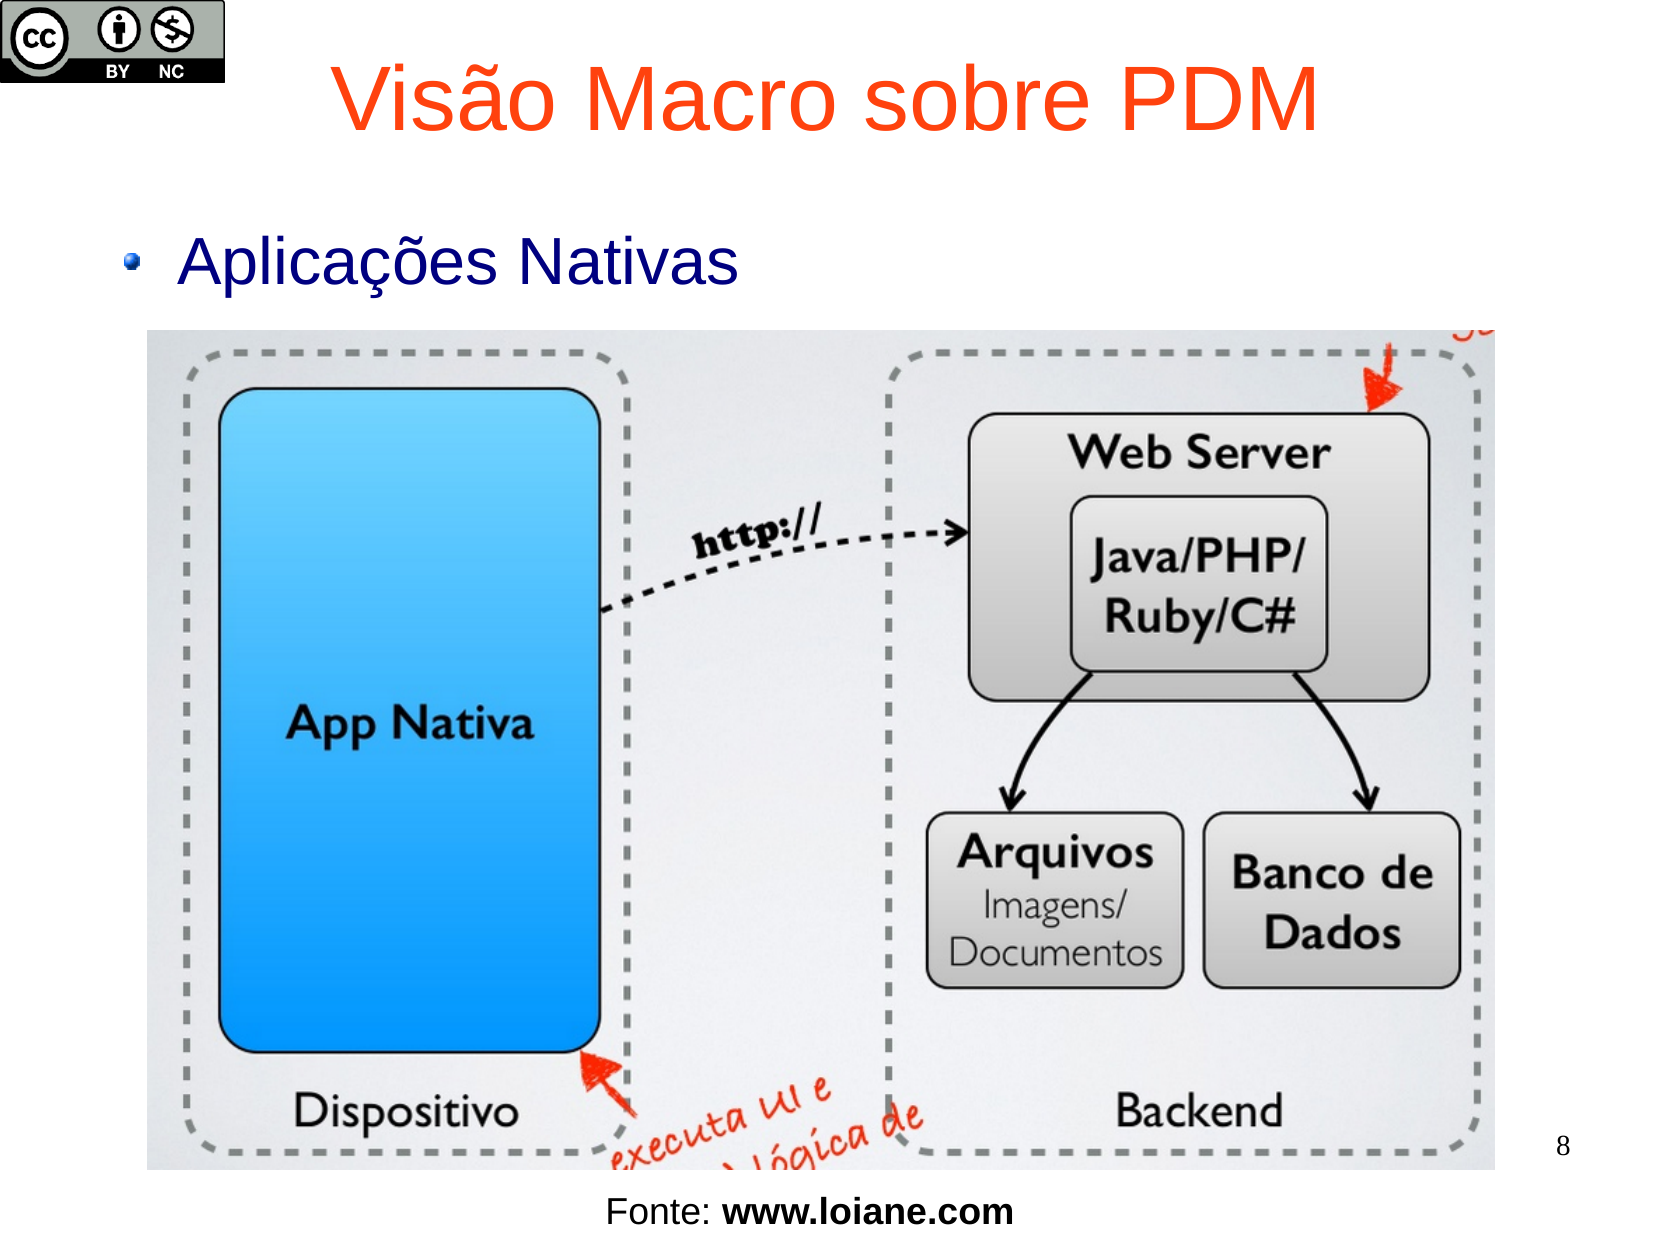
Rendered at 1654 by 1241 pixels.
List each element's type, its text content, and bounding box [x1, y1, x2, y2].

text_box Fonte: www.loiane.com [590, 1183, 1041, 1241]
list Aplicações Nativas [106, 224, 1577, 1090]
title Visão Macro sobre PDM [82, 31, 1571, 166]
picture [147, 330, 1495, 1170]
picture [0, 0, 225, 83]
